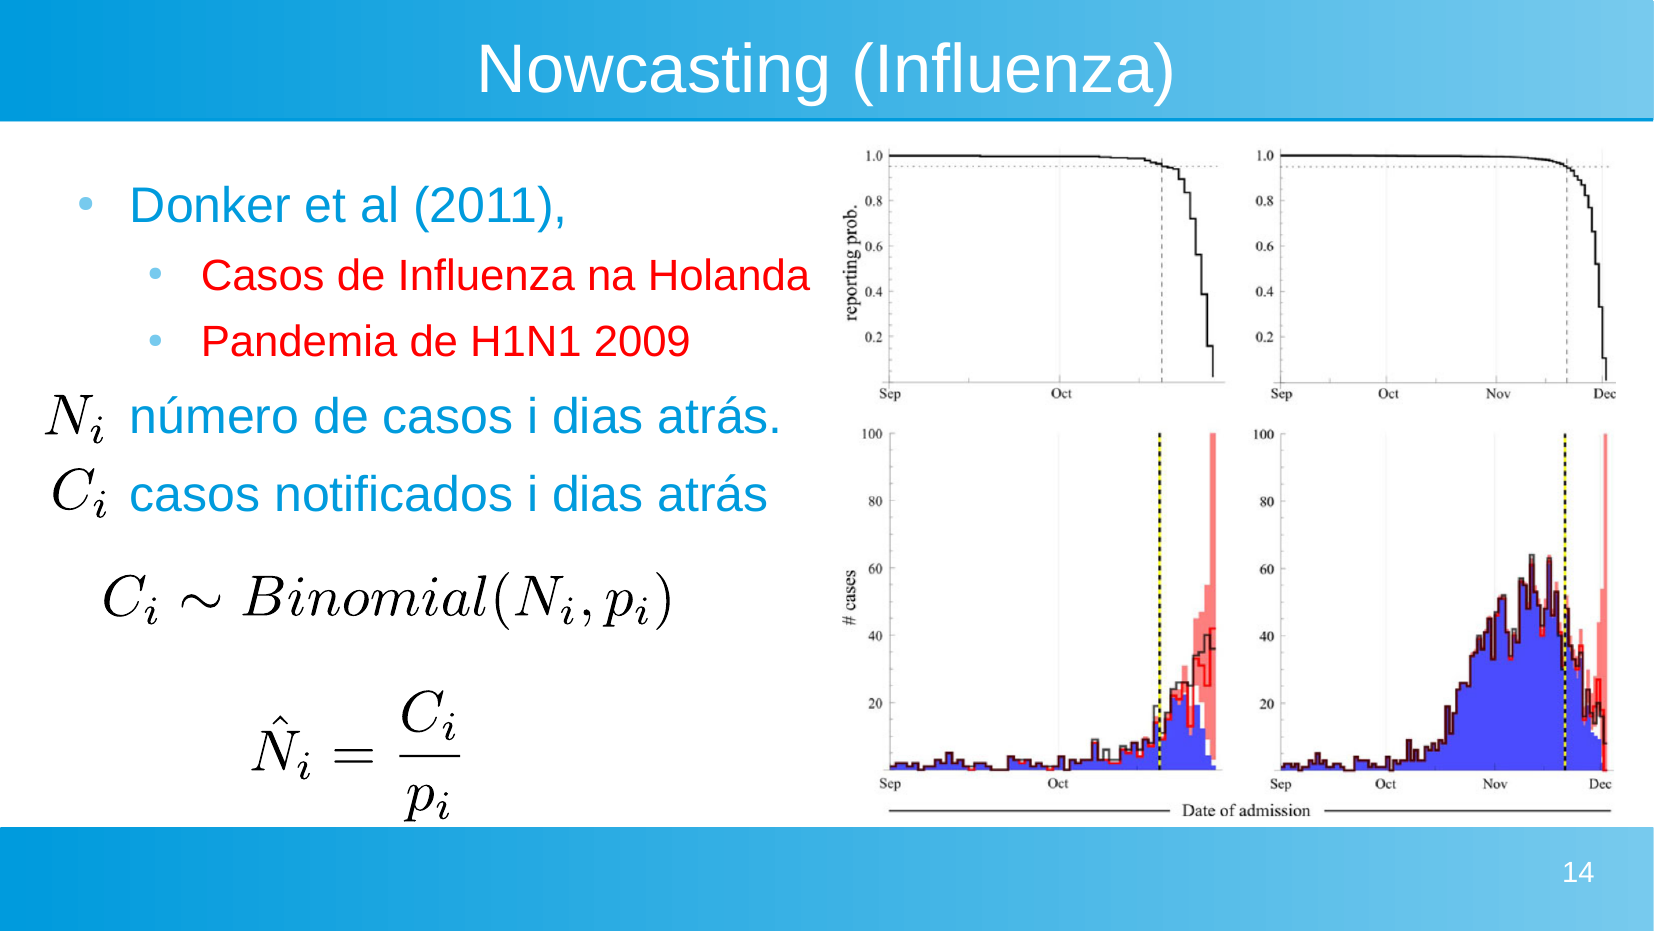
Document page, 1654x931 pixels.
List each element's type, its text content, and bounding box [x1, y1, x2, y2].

picture [42, 394, 103, 444]
picture [827, 138, 1644, 821]
title Nowcasting (Influenza) [59, 29, 1595, 108]
picture [101, 572, 670, 630]
list Donker et al (2011), Casos de Influenza na Holanda Pandemia de H1N1 2009 número de casos i dias atrás. casos notificados i dias atrás [59, 177, 827, 768]
picture [248, 690, 461, 822]
picture [48, 465, 109, 521]
